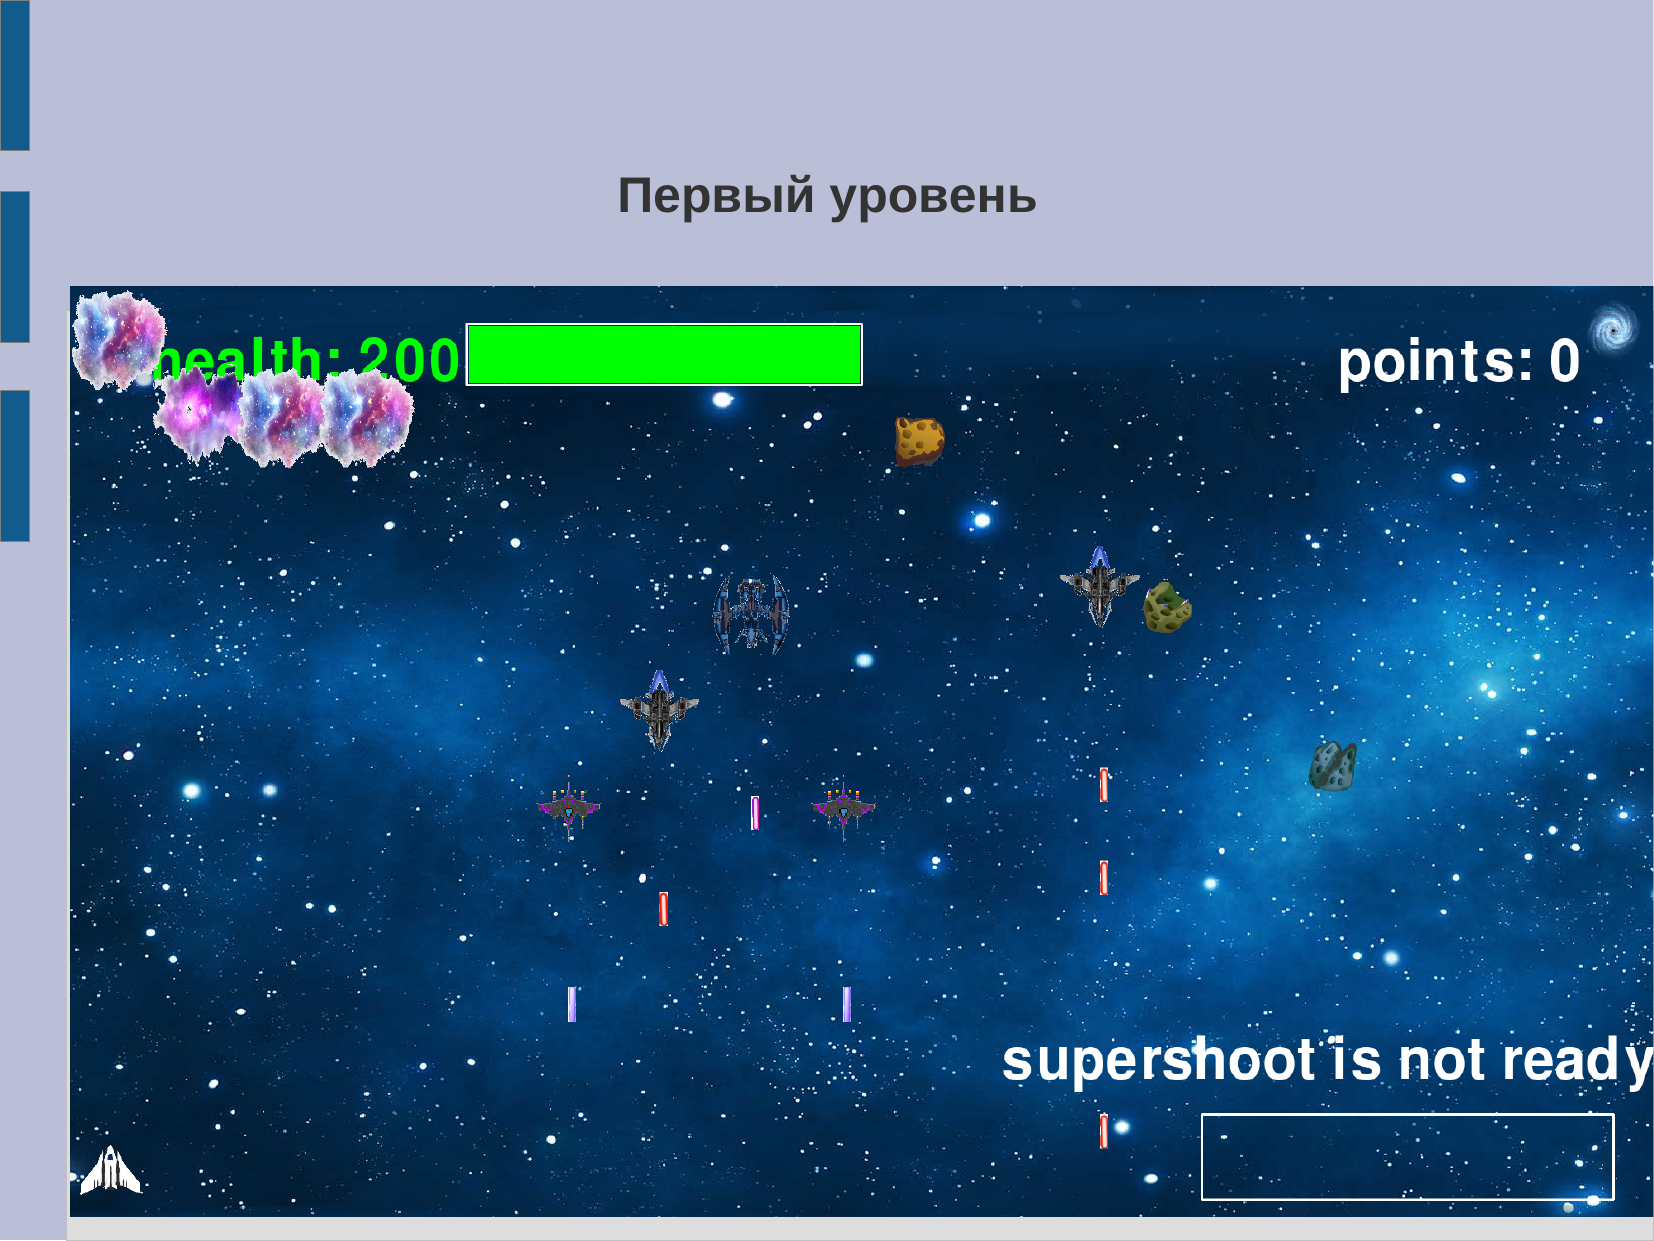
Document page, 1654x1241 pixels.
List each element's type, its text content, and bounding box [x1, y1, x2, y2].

picture [70, 286, 1654, 1217]
title Первый уровень [121, 91, 1534, 286]
